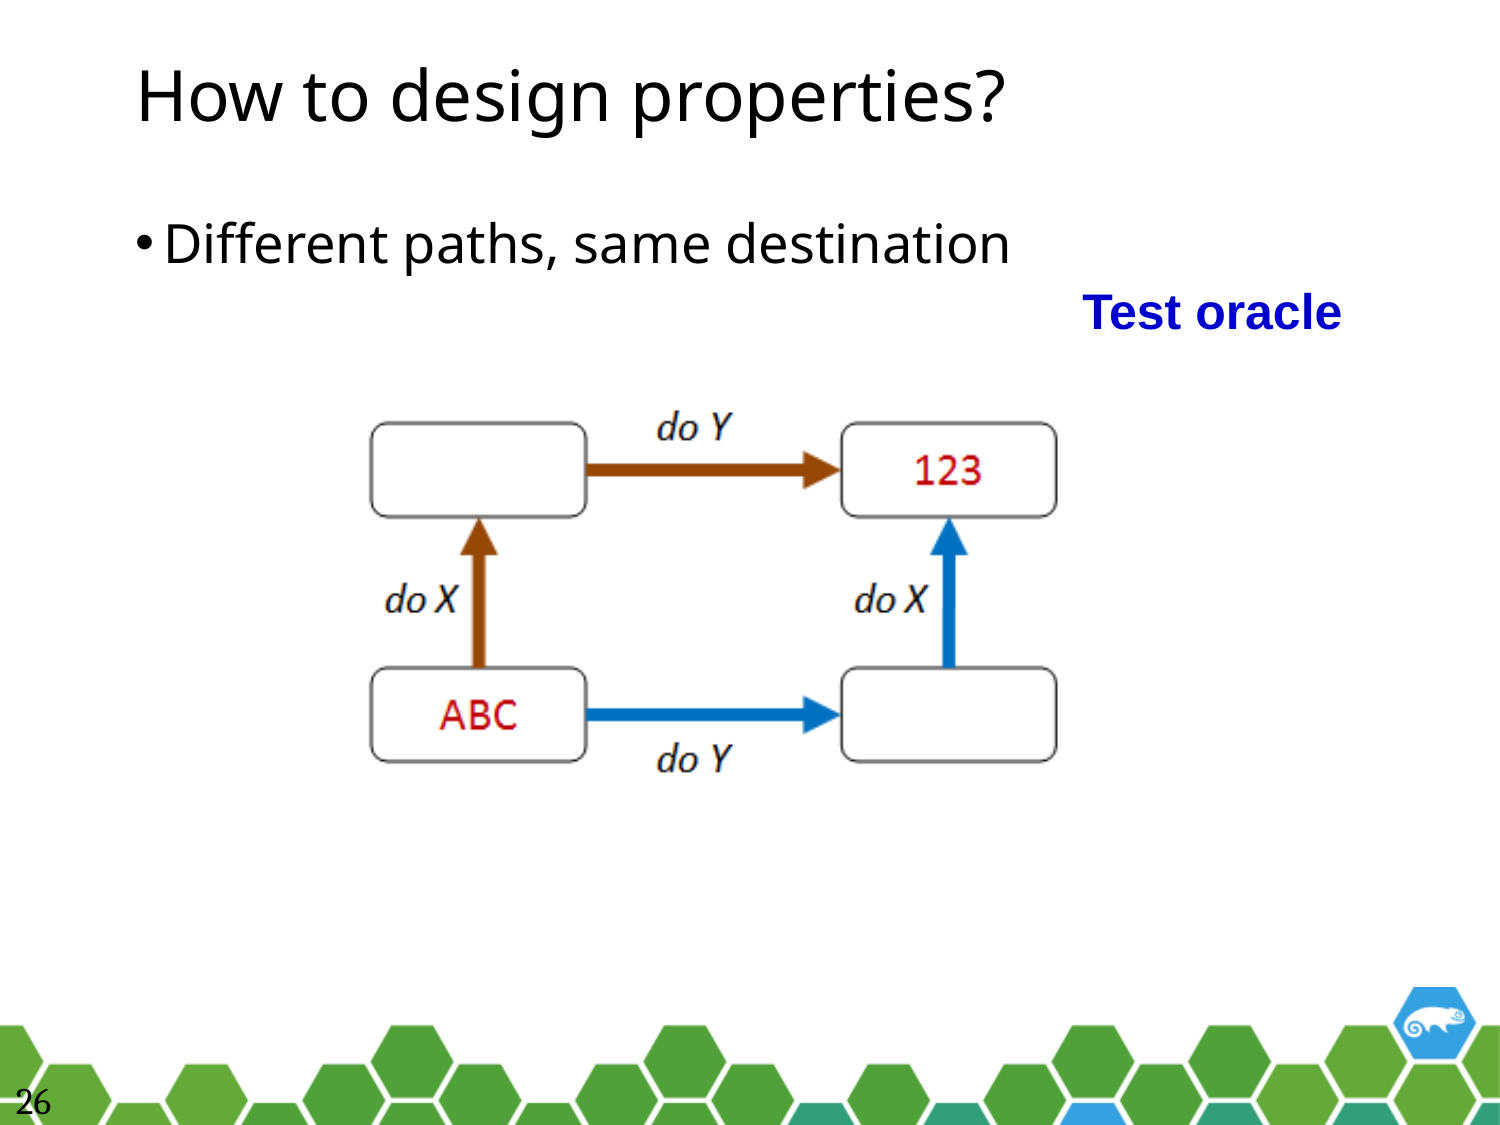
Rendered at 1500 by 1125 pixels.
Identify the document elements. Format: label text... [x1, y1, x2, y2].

text_box Test oracle [1067, 272, 1358, 346]
picture [0, 987, 1500, 1125]
text_box Different paths, same destination [134, 208, 1371, 862]
text_box How to design properties? [134, 12, 1371, 175]
picture [340, 394, 1109, 794]
